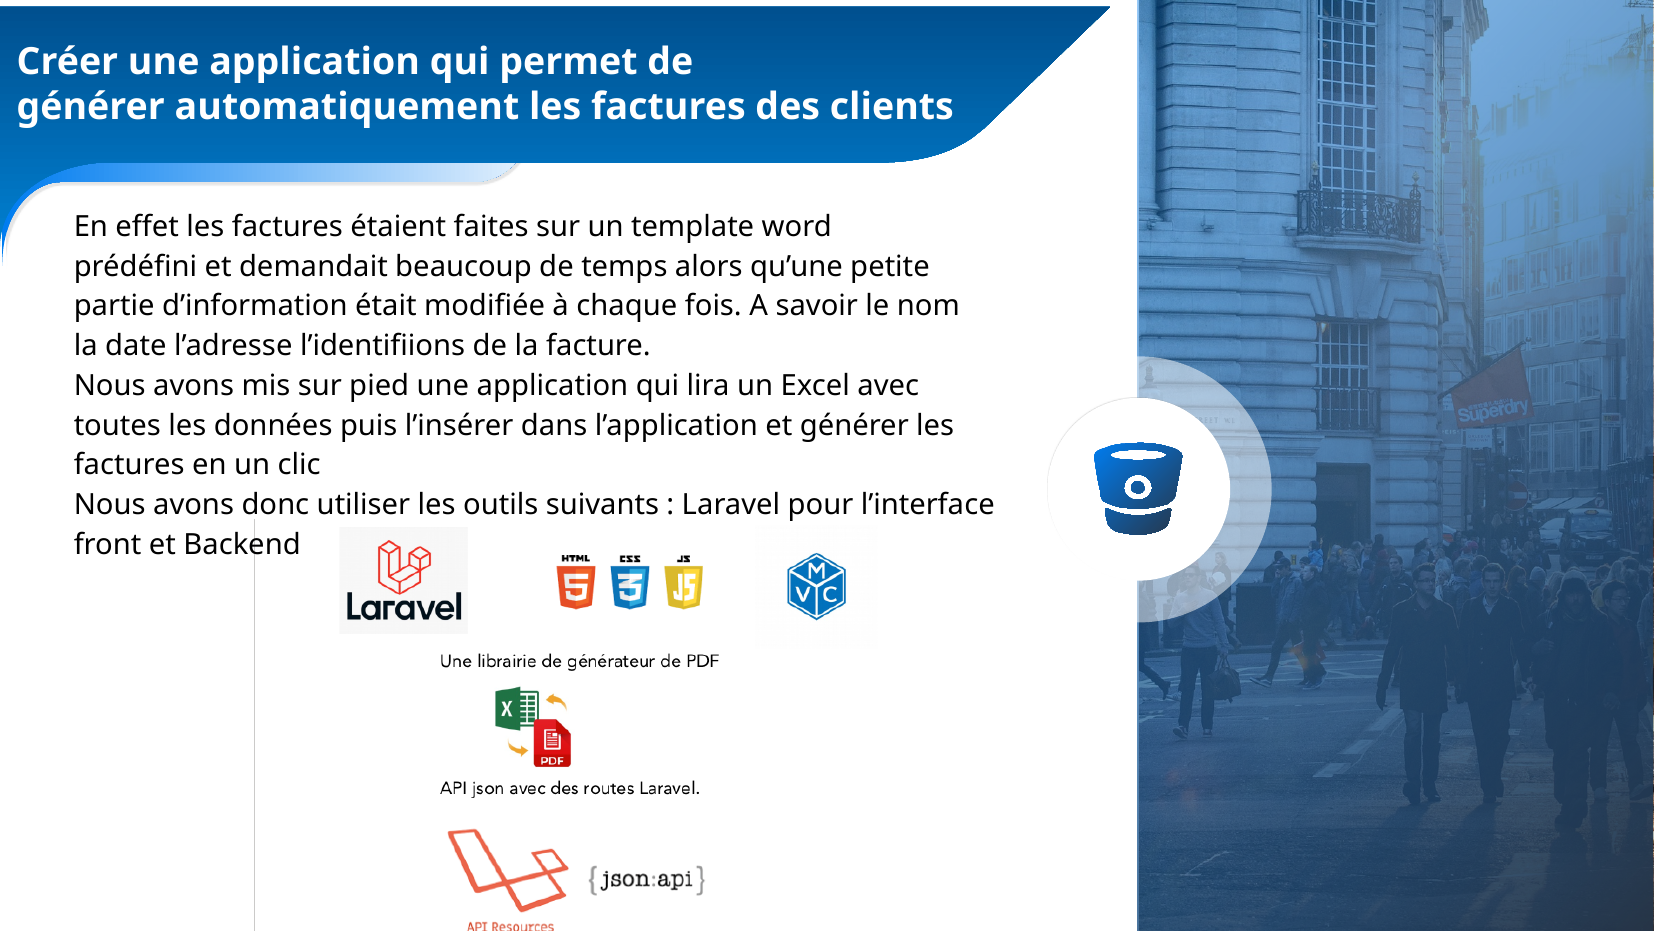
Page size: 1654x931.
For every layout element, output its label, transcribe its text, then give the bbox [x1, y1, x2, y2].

text_box [1052, 0, 1654, 931]
picture [254, 591, 957, 931]
text_box [0, 6, 1111, 267]
text_box En effet les factures étaient faites sur un template word prédéfini et demandait beaucoup de temps alors qu’une petite partie d’information était modifiée à chaque fois. A savoir le nom la date l’adresse l’identifiions de la facture. Nous avons mis sur pied une application qui lira un Excel avec toutes les données puis l’insérer dans l’application et générer les factures en un clic Nous avons donc utiliser les outils suivants : Laravel pour l’interface front et Backend [59, 197, 1075, 591]
text_box Créer une application qui permet de générer automatiquement les factures des clients [1, 29, 971, 135]
